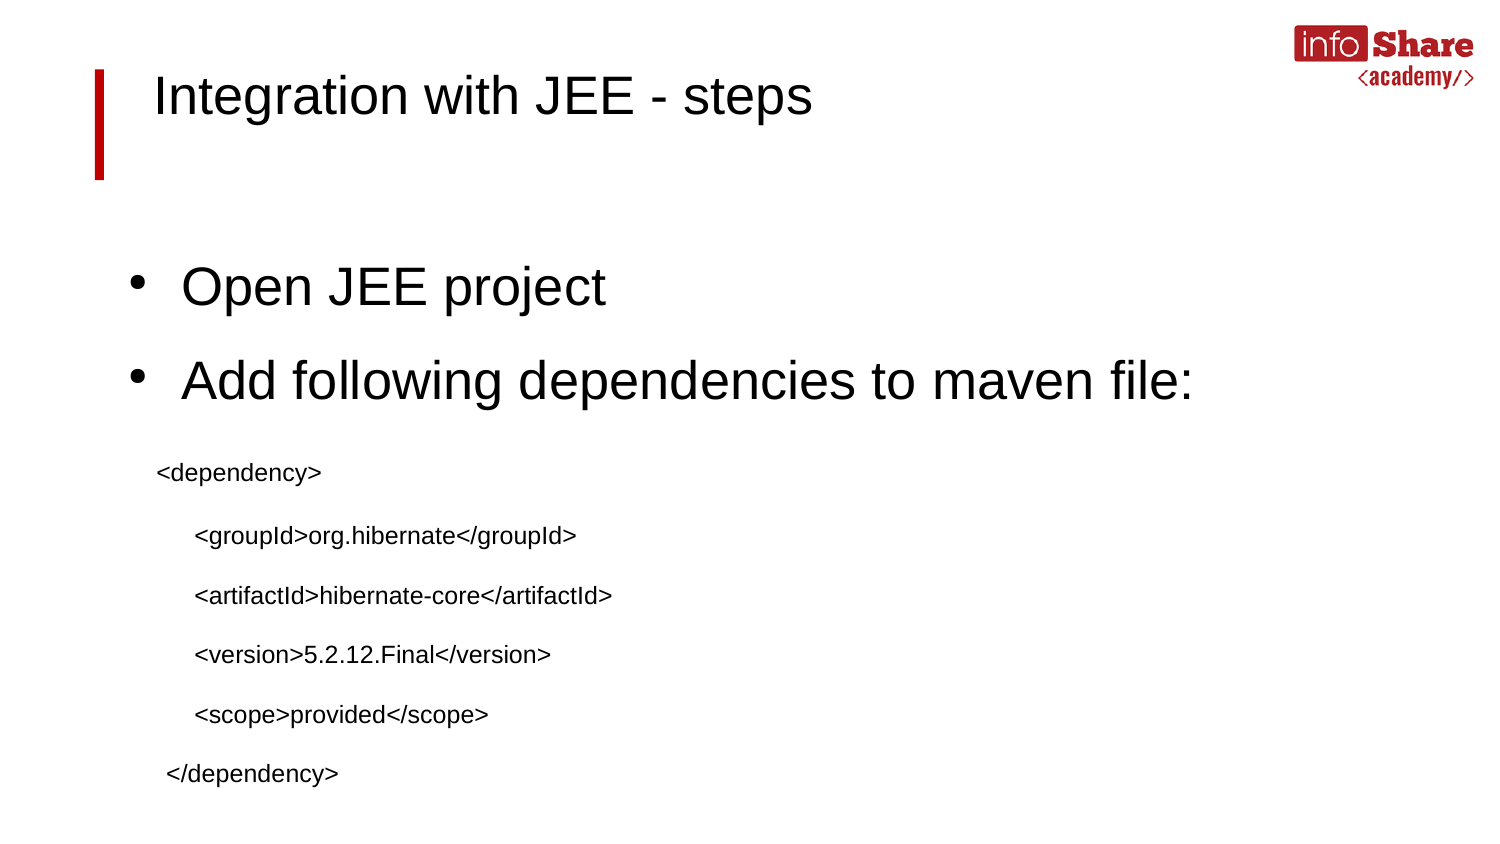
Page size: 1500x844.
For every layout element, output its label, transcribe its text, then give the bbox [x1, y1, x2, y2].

list Open JEE project Add following dependencies to maven file: <dependency> <groupId>org.hibernate</groupId> <artifactId>hibernate-core</artifactId> <version>5.2.12.Final</version> <scope>provided</scope> </dependency> [95, 236, 1453, 753]
picture [1267, 0, 1500, 117]
title Integration with JEE - steps [138, 45, 1312, 187]
